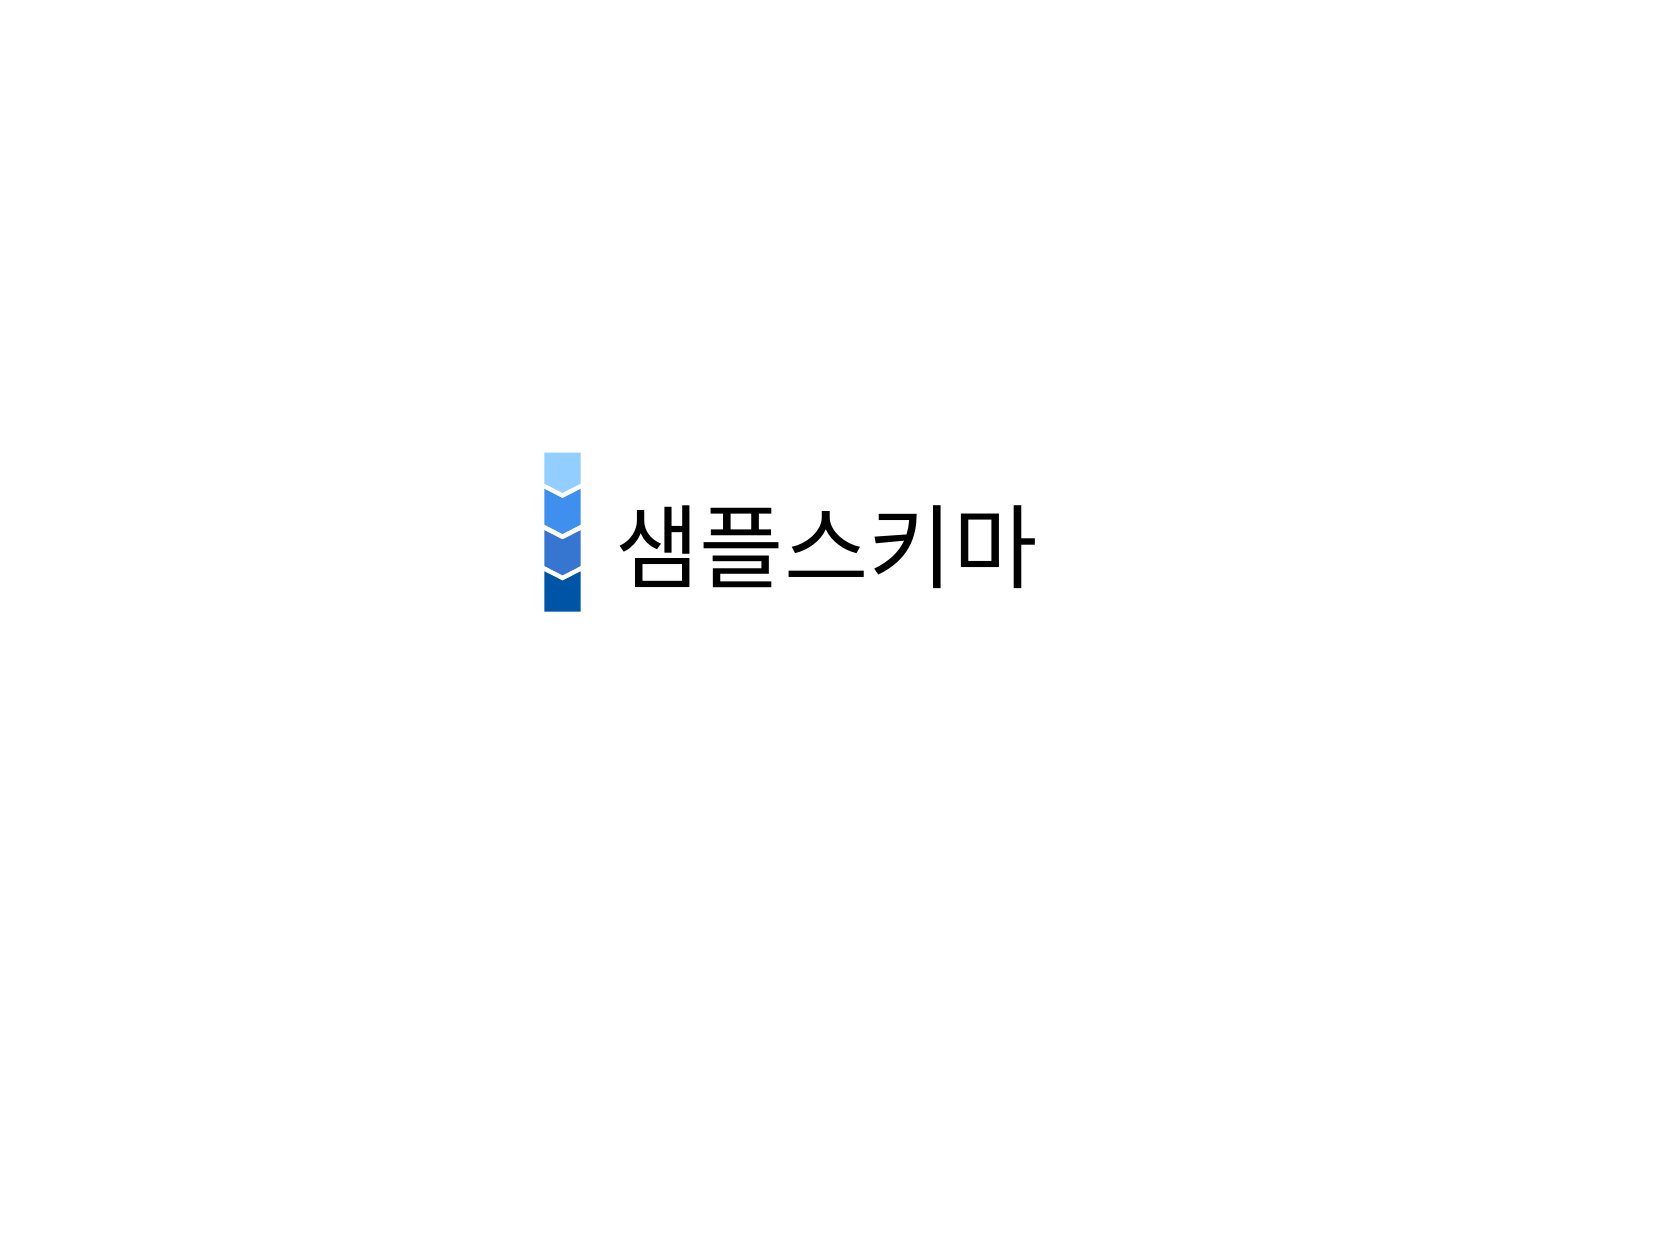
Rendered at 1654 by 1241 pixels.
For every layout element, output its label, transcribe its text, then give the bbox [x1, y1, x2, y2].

title 샘플스키마 [328, 438, 1325, 646]
picture [544, 449, 581, 615]
